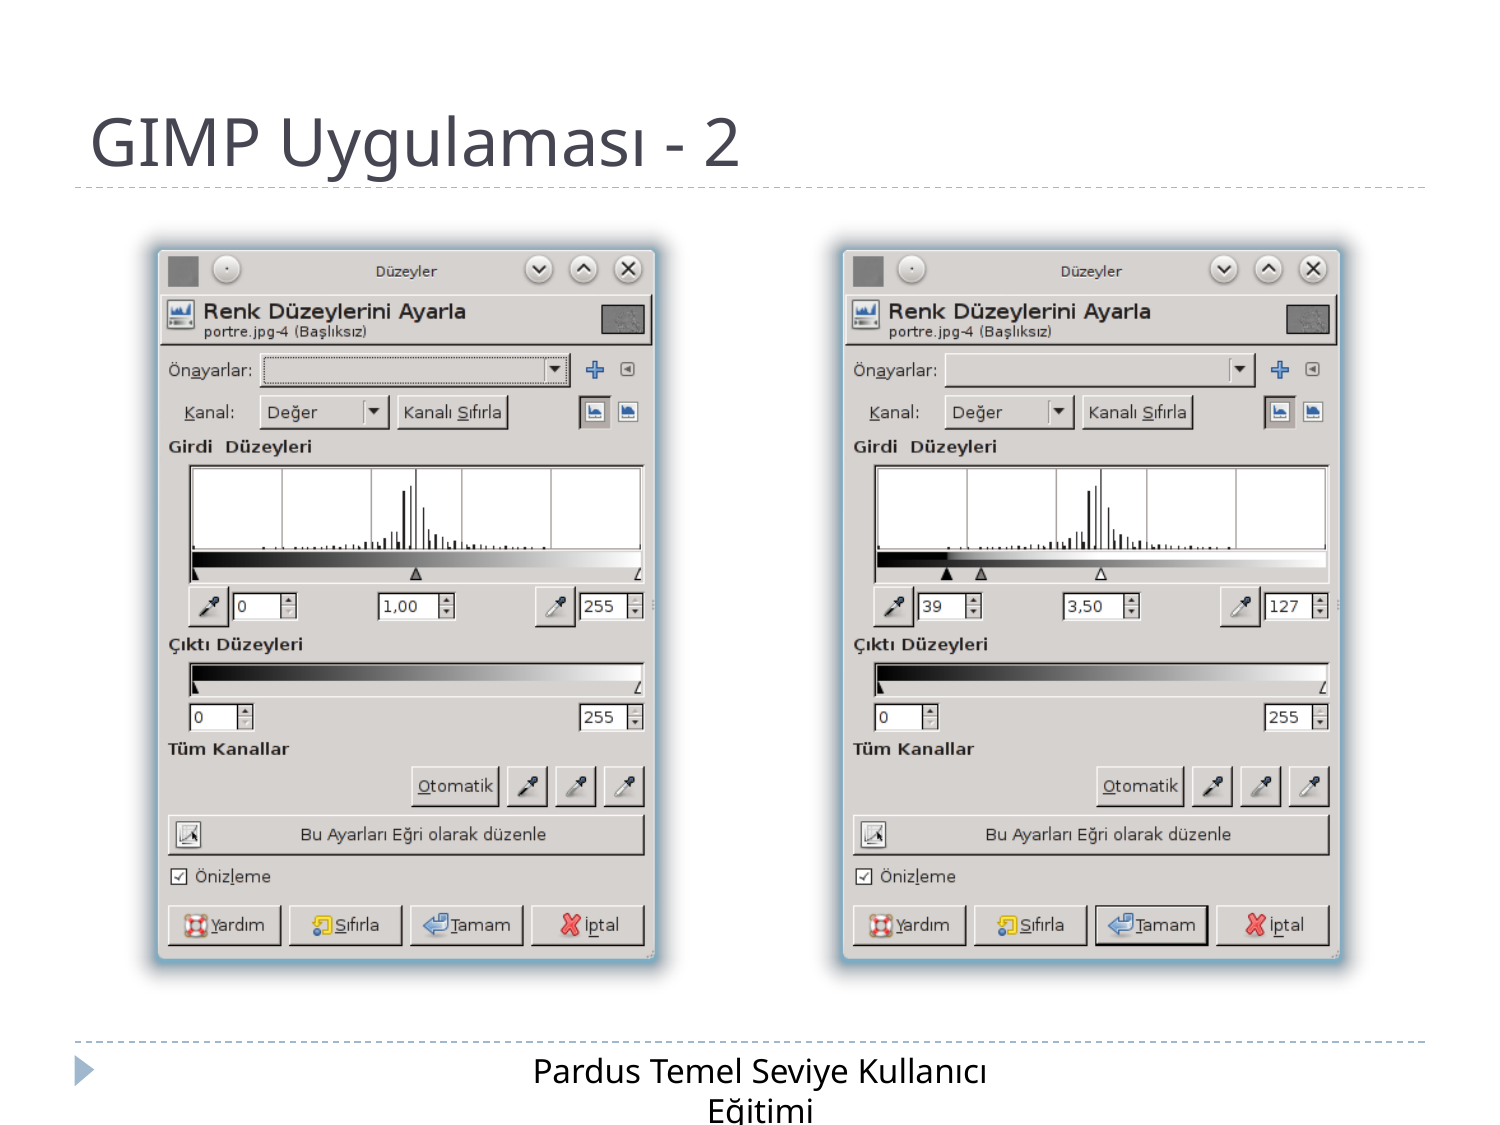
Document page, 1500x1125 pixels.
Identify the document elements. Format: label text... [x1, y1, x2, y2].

picture [107, 199, 706, 1010]
title GIMP Uygulaması - 2 [75, 37, 1425, 188]
picture [792, 199, 1391, 1010]
